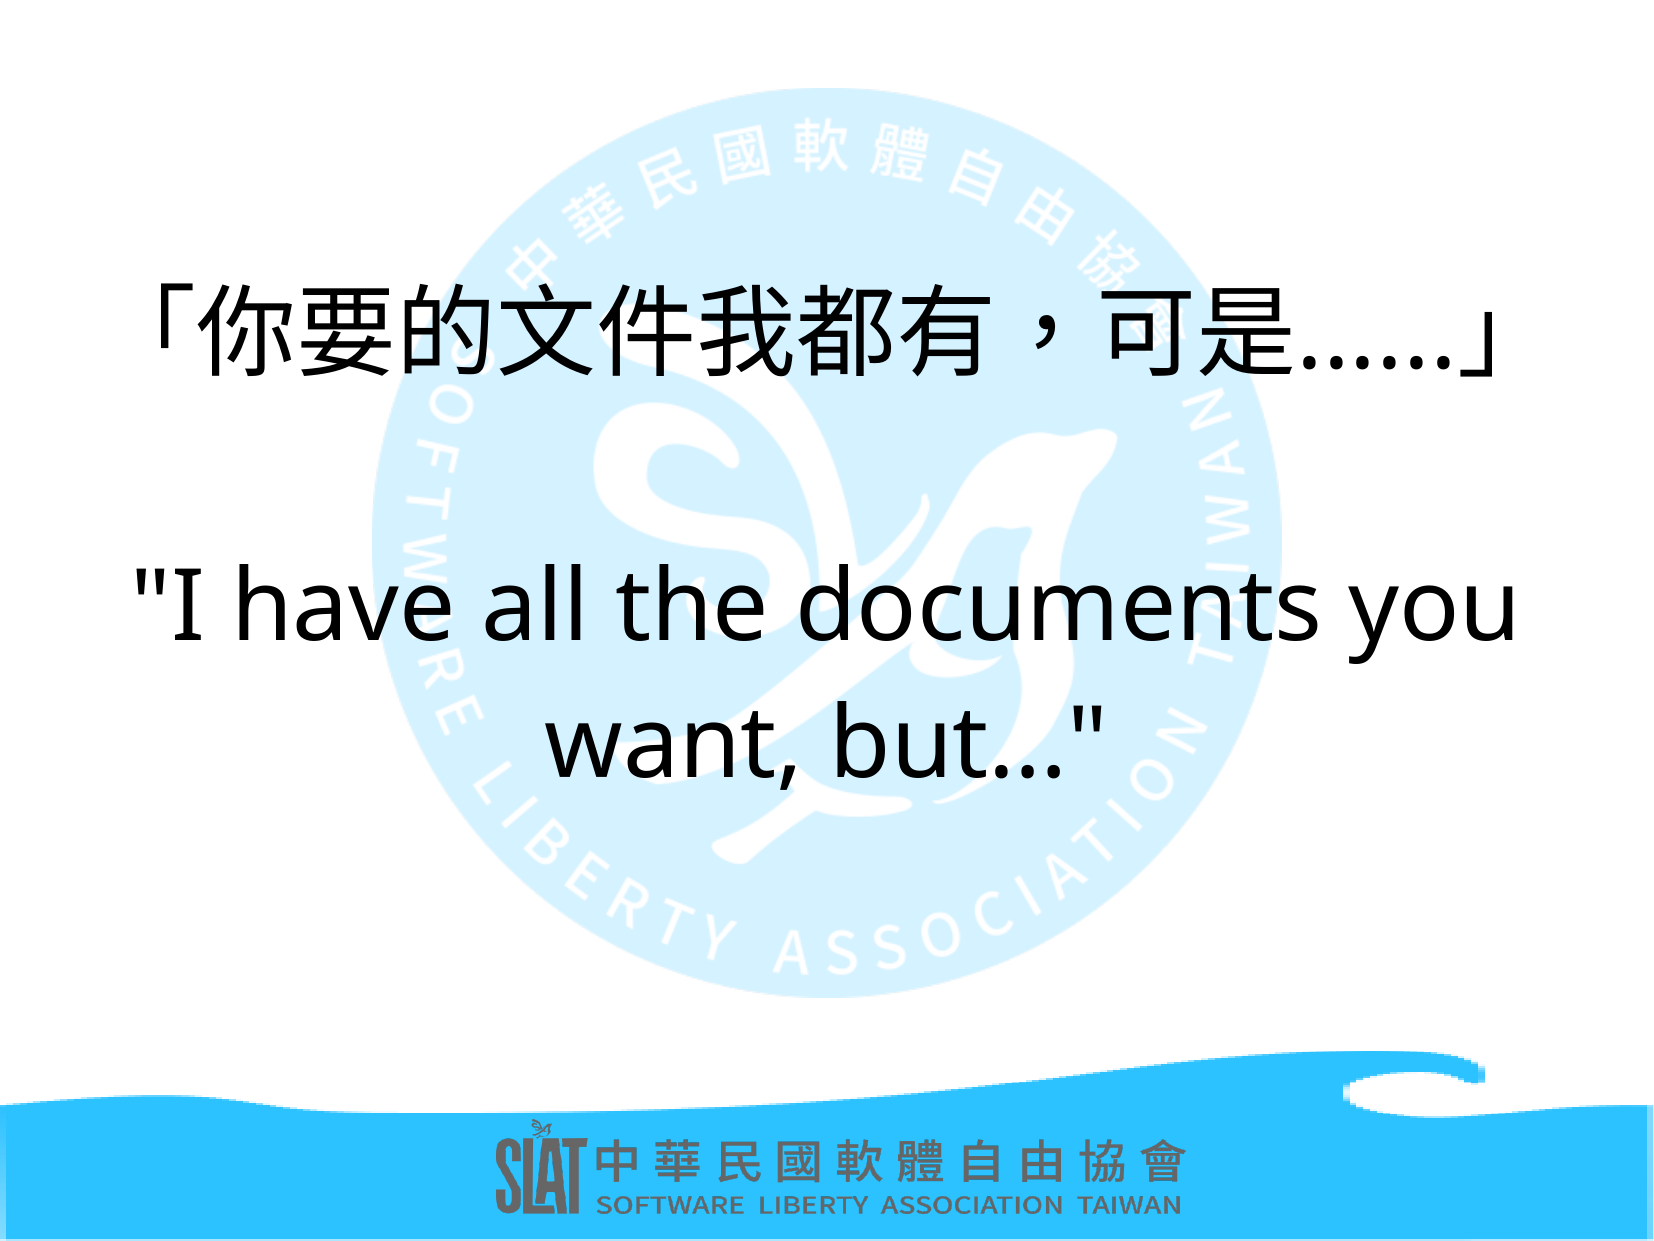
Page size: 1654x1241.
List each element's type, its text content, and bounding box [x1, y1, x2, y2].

picture [0, 1051, 1654, 1241]
subtitle 「你要的文件我都有，可是......」 "I have all the documents you want, but…" [82, 49, 1571, 1010]
